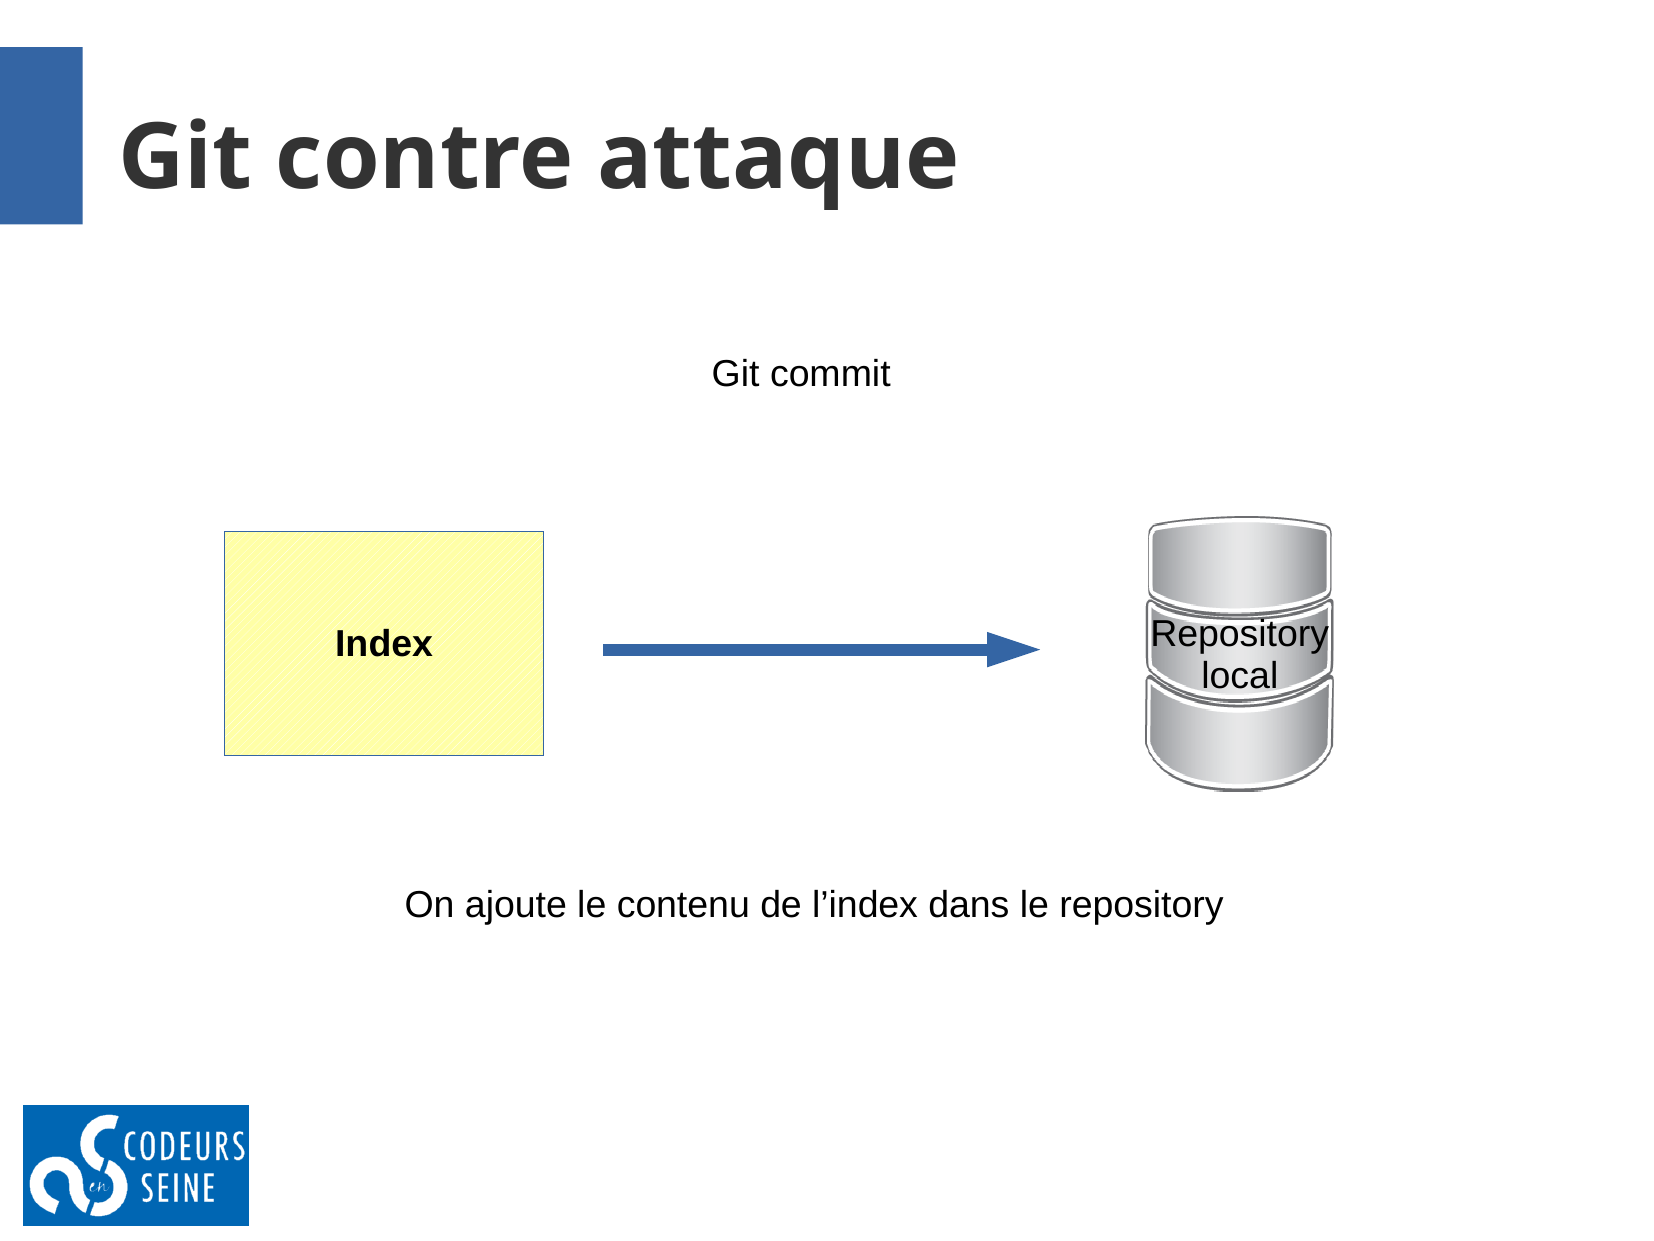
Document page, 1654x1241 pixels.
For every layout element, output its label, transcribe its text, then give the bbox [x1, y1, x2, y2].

title Git contre attaque [118, 45, 1571, 260]
text_box Index [224, 531, 544, 756]
text_box Git commit [696, 344, 906, 402]
picture [1145, 516, 1334, 792]
picture [23, 1105, 249, 1226]
text_box On ajoute le contenu de l’index dans le repository [389, 876, 1239, 934]
